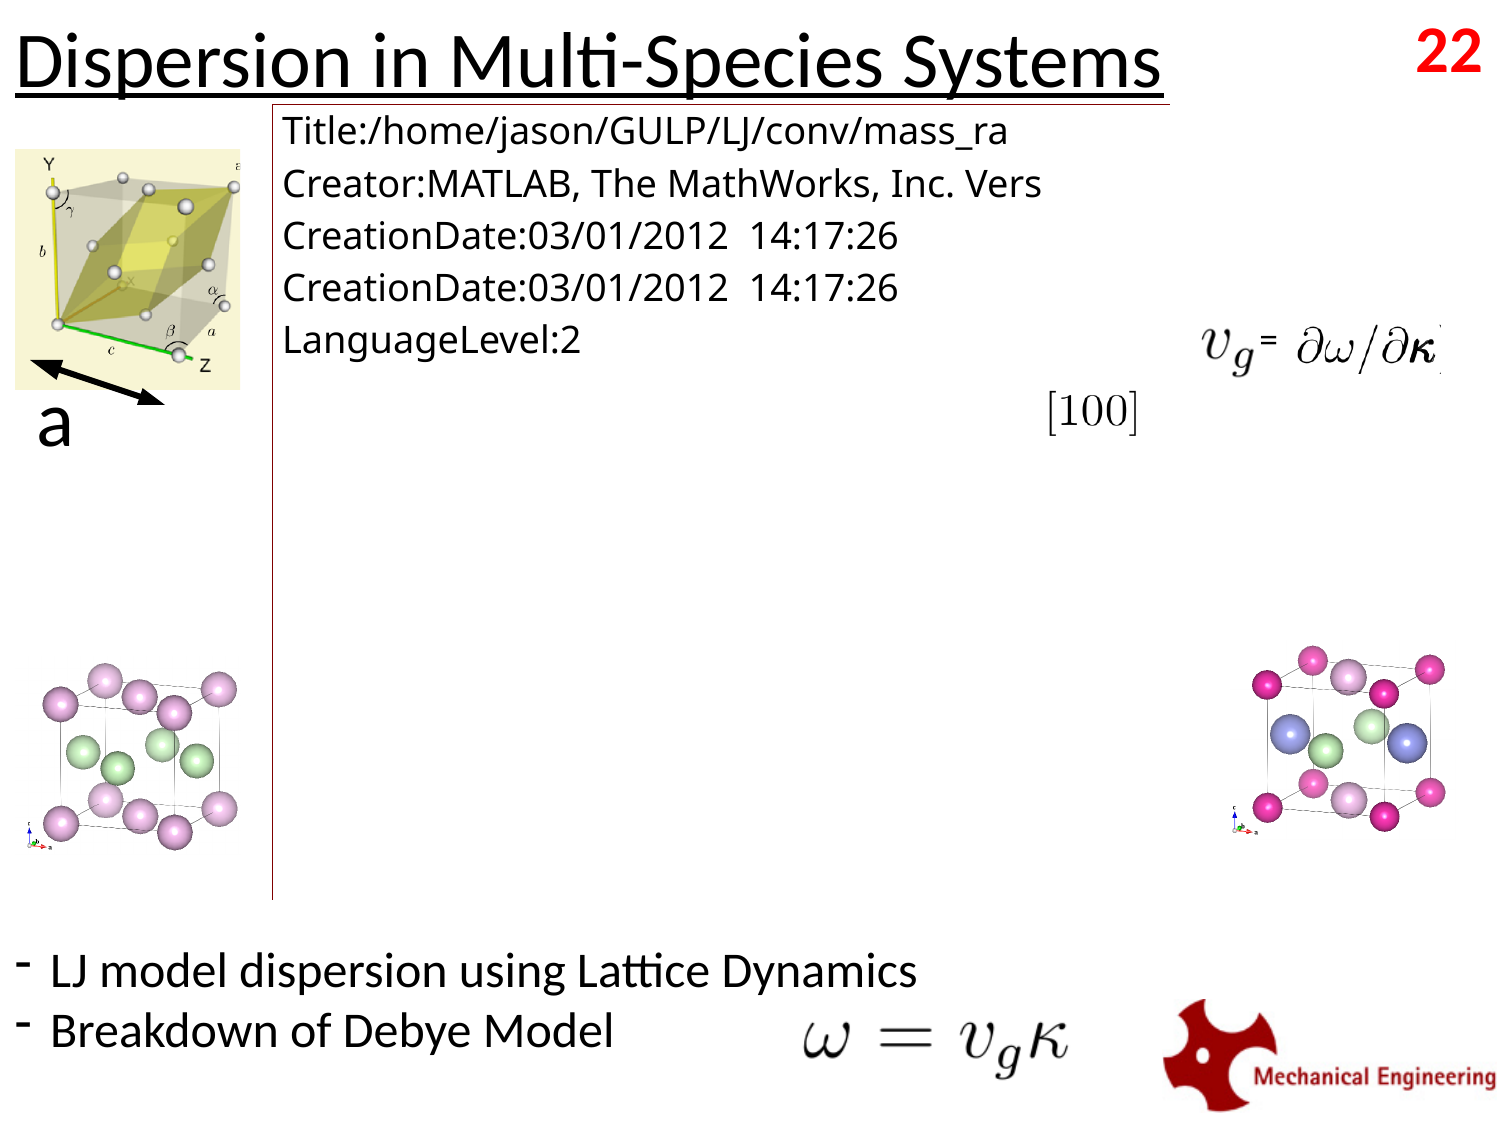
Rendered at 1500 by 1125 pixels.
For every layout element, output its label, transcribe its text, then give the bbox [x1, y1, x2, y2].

picture [1162, 999, 1497, 1113]
picture [1306, 316, 1441, 374]
picture [788, 1004, 1089, 1099]
picture [1199, 321, 1244, 386]
picture [1230, 640, 1456, 841]
text_box LJ model dispersion using Lattice Dynamics Breakdown of Debye Model [0, 930, 1216, 1065]
picture [15, 656, 241, 856]
title Dispersion in Multi-Species Systems [0, 0, 1366, 150]
text_box = [1244, 316, 1306, 421]
picture [270, 150, 1171, 901]
text_box 22 [1400, 0, 1499, 93]
picture [15, 149, 241, 390]
text_box a [36, 380, 106, 473]
picture [57, 374, 77, 380]
